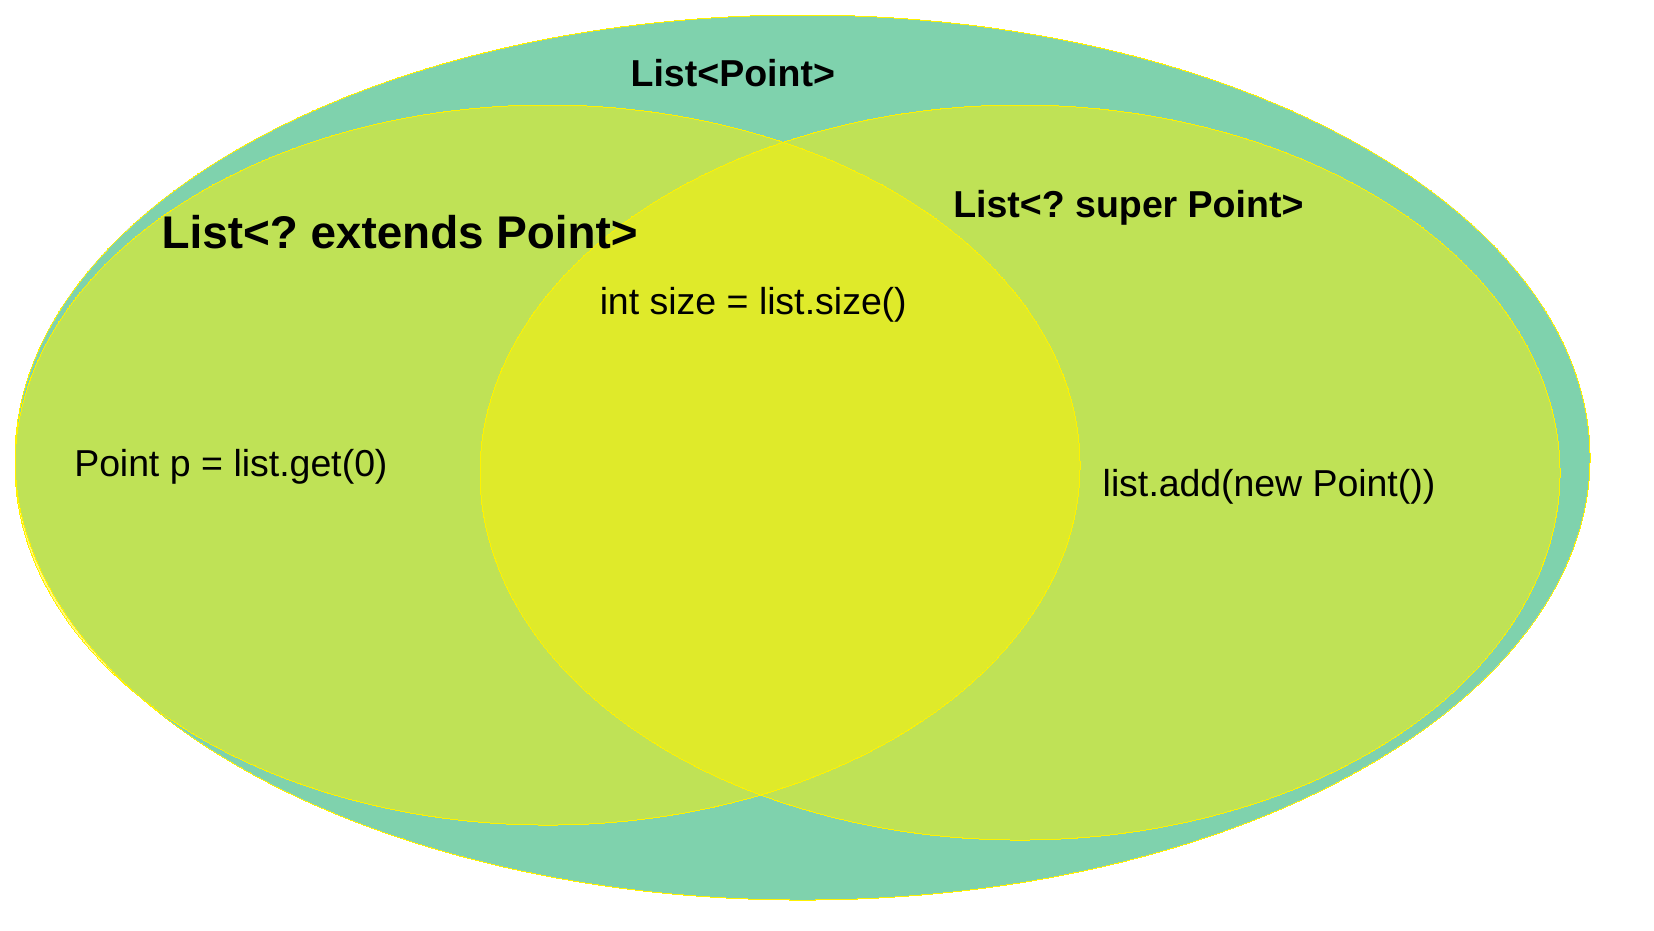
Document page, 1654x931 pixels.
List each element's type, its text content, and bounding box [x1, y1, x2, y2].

text_box [15, 15, 1591, 901]
text_box List<Point> [615, 45, 901, 116]
text_box int size = list.size() [585, 273, 997, 344]
text_box List<? super Point> [938, 176, 1393, 247]
text_box list.add(new Point()) [1087, 454, 1538, 526]
text_box List<? extends Point> [146, 199, 653, 271]
text_box Point p = list.get(0) [59, 435, 480, 506]
